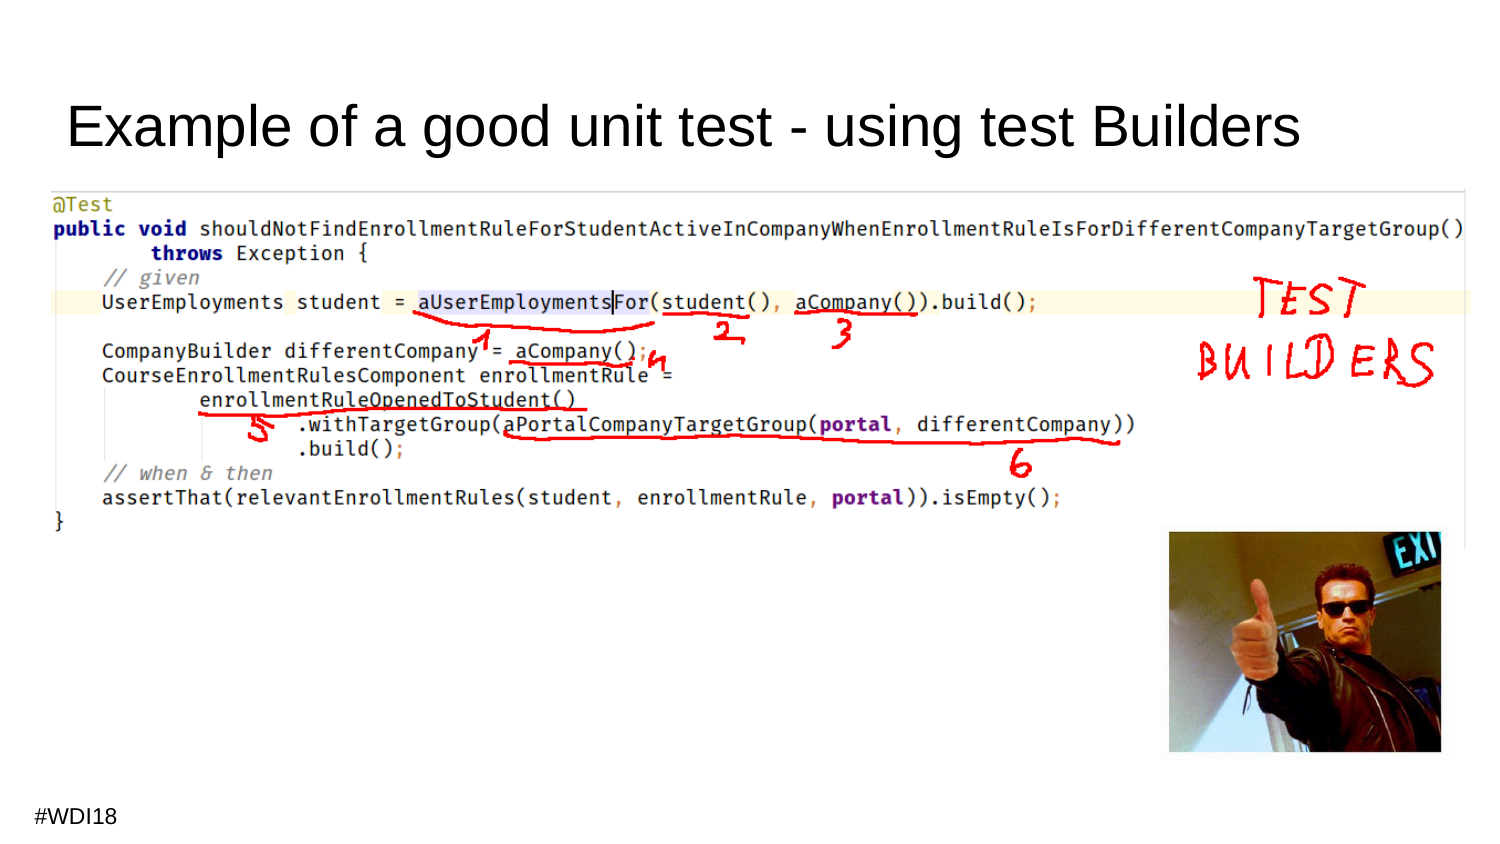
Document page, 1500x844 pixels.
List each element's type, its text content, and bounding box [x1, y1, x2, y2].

picture [51, 188, 1471, 760]
text_box #WDI18 [0, 786, 247, 844]
title Example of a good unit test - using test Builders [51, 72, 1449, 167]
